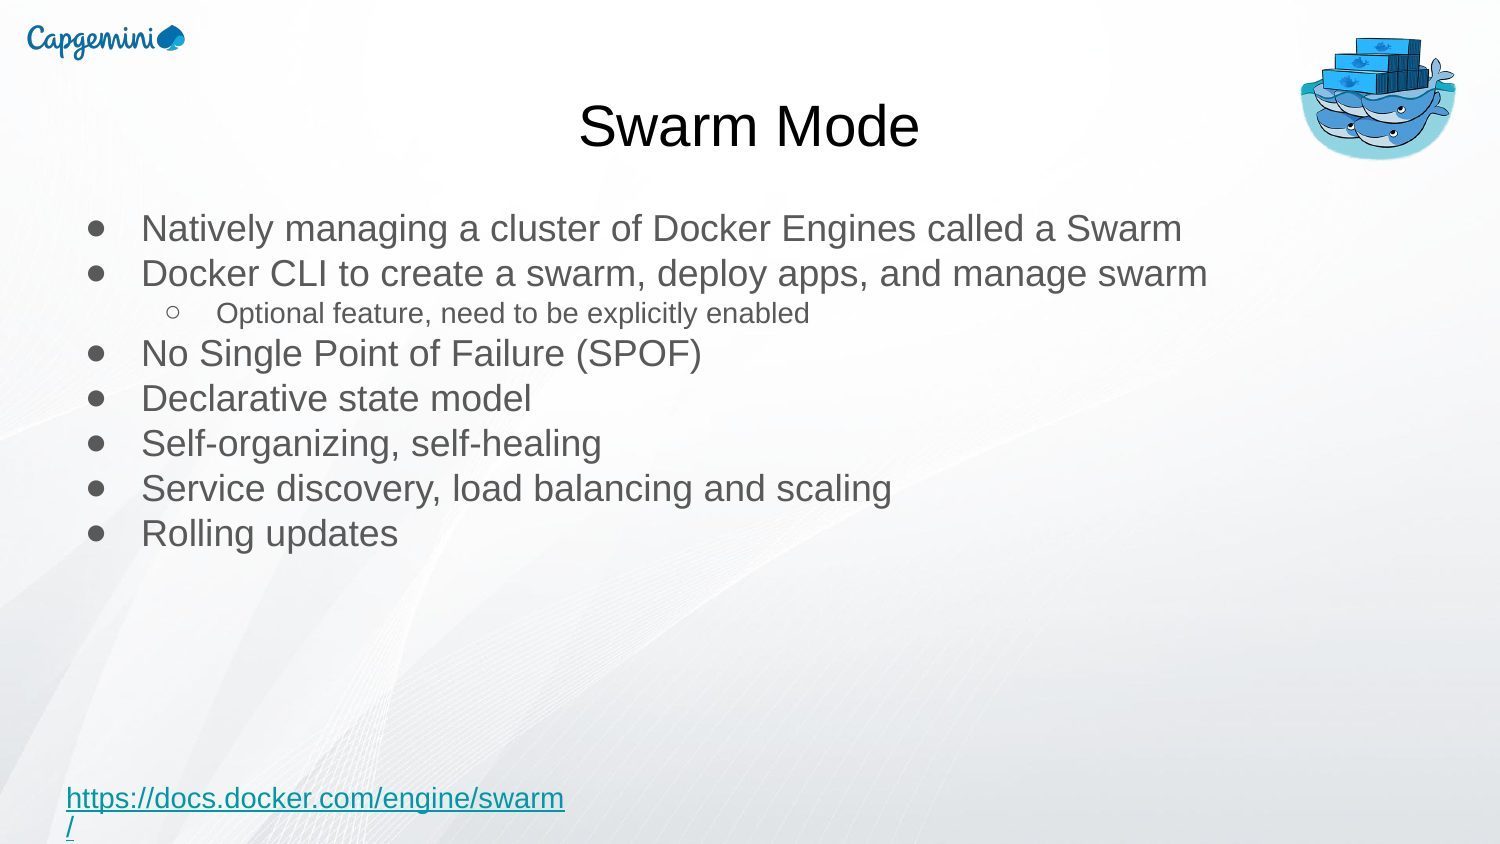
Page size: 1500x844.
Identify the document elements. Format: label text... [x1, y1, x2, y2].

text_box https://docs.docker.com/engine/swarm/ [51, 771, 586, 823]
title Swarm Mode [51, 72, 1286, 167]
list Natively managing a cluster of Docker Engines called a Swarm Docker CLI to create a swarm, deploy apps, and manage swarm Optional feature, need to be explicitly enabled No Single Point of Failure (SPOF) Declarative state model Self-organizing, self-healing Service discovery, load balancing and scaling Rolling updates [51, 189, 1449, 750]
picture [0, 0, 1500, 844]
